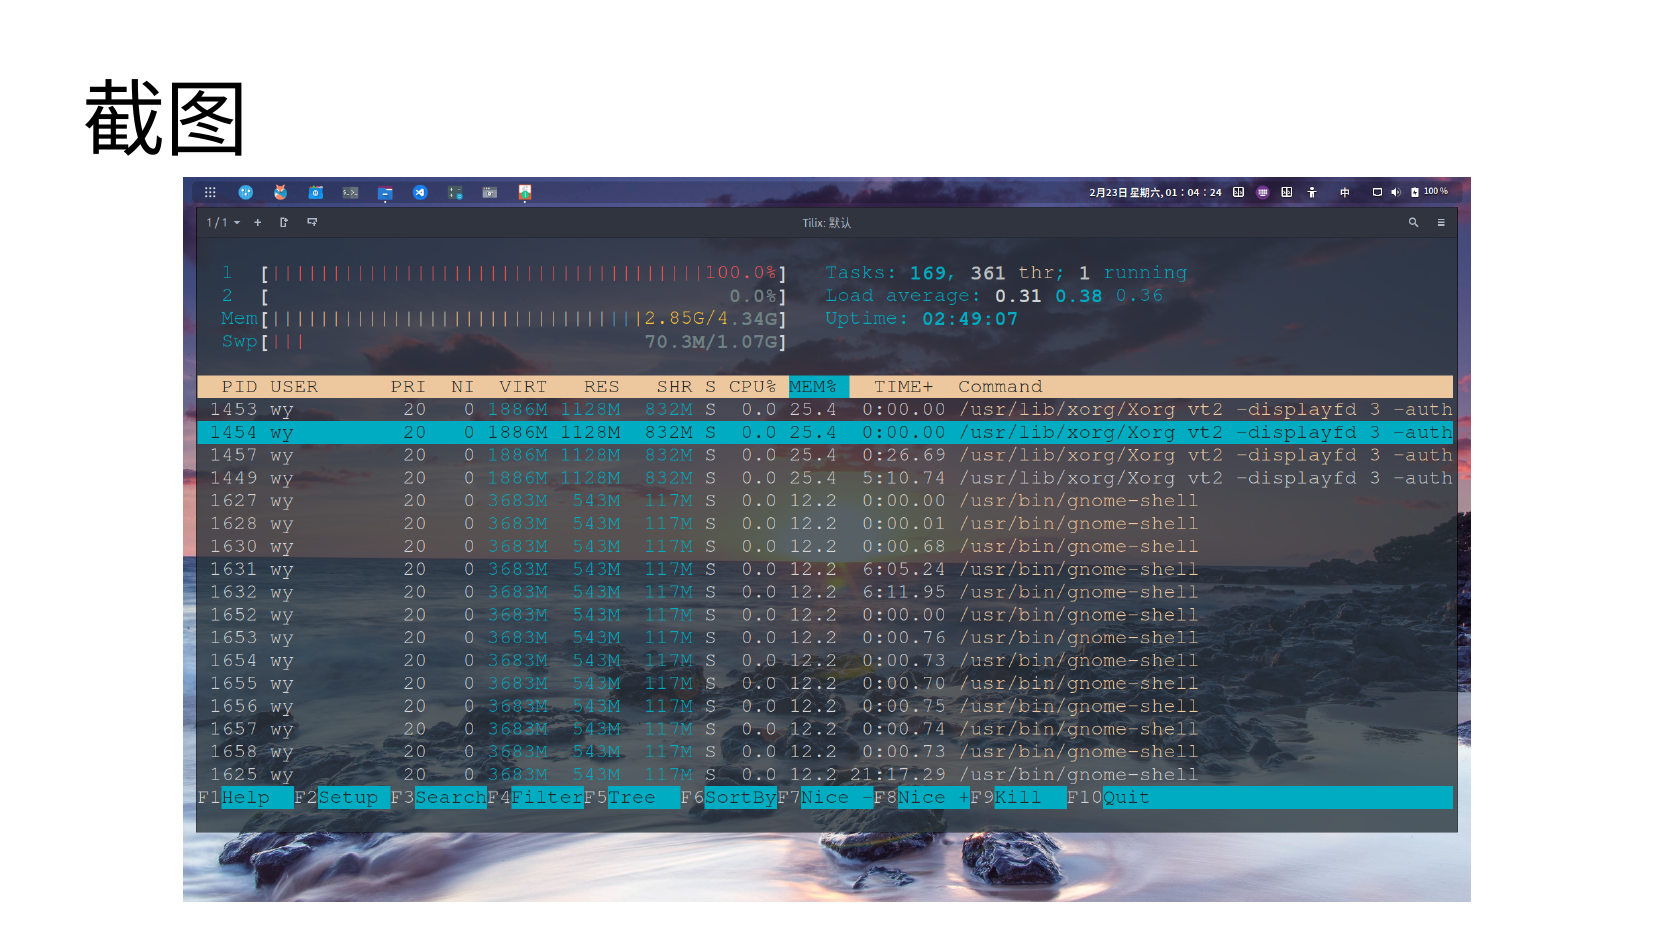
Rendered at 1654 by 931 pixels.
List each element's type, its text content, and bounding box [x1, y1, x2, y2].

title 截图 [82, 37, 1571, 189]
picture [183, 177, 1471, 902]
